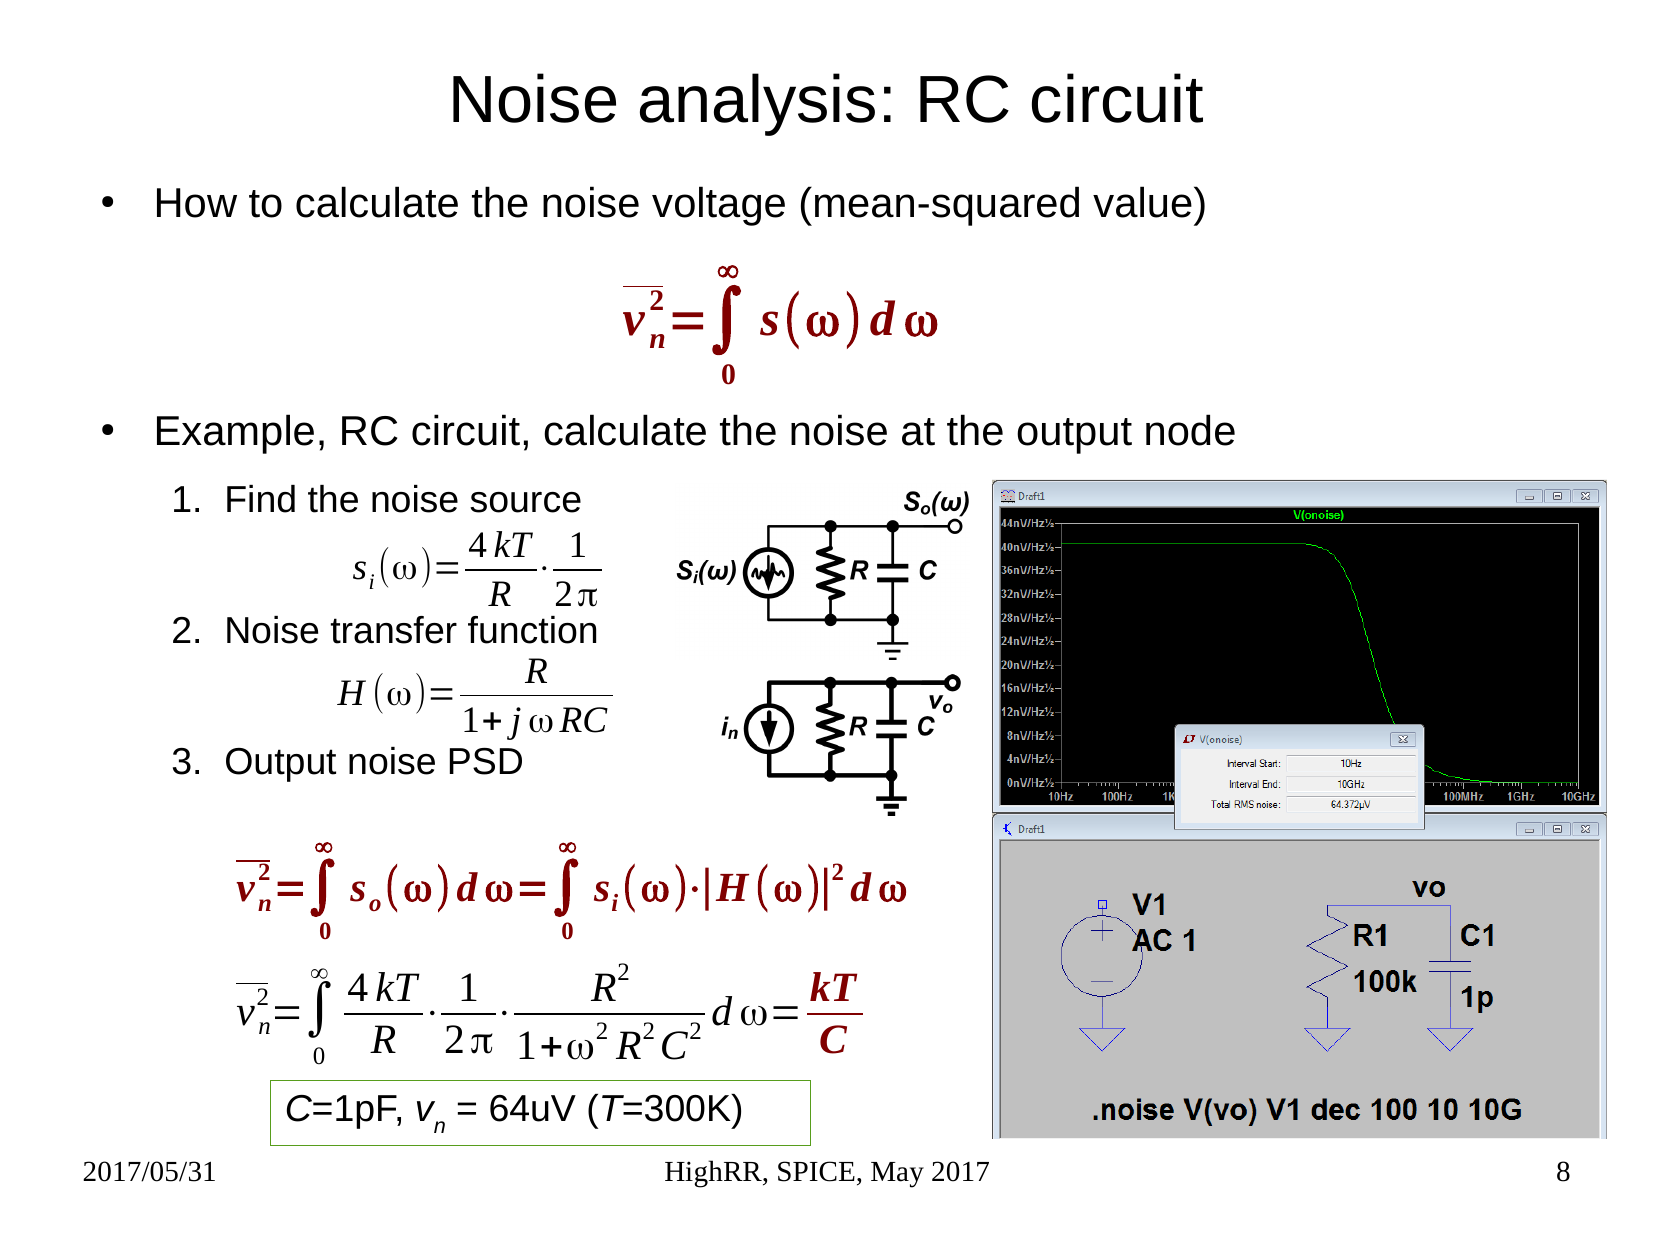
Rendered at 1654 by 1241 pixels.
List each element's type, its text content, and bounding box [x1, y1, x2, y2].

chart [228, 840, 916, 946]
chart [345, 525, 610, 614]
picture [992, 479, 1607, 1139]
picture [675, 483, 970, 661]
title Noise analysis: RC circuit [82, 49, 1571, 151]
chart [615, 262, 947, 391]
list How to calculate the noise voltage (mean-squared value) Example, RC circuit, calculate the noise at the output node Find the noise source Noise transfer function Output noise PSD [82, 180, 1571, 1141]
chart [228, 958, 870, 1071]
chart [330, 650, 621, 740]
text_box C=1pF, vn = 64uV (T=300K) [270, 1080, 811, 1146]
picture [720, 674, 961, 816]
